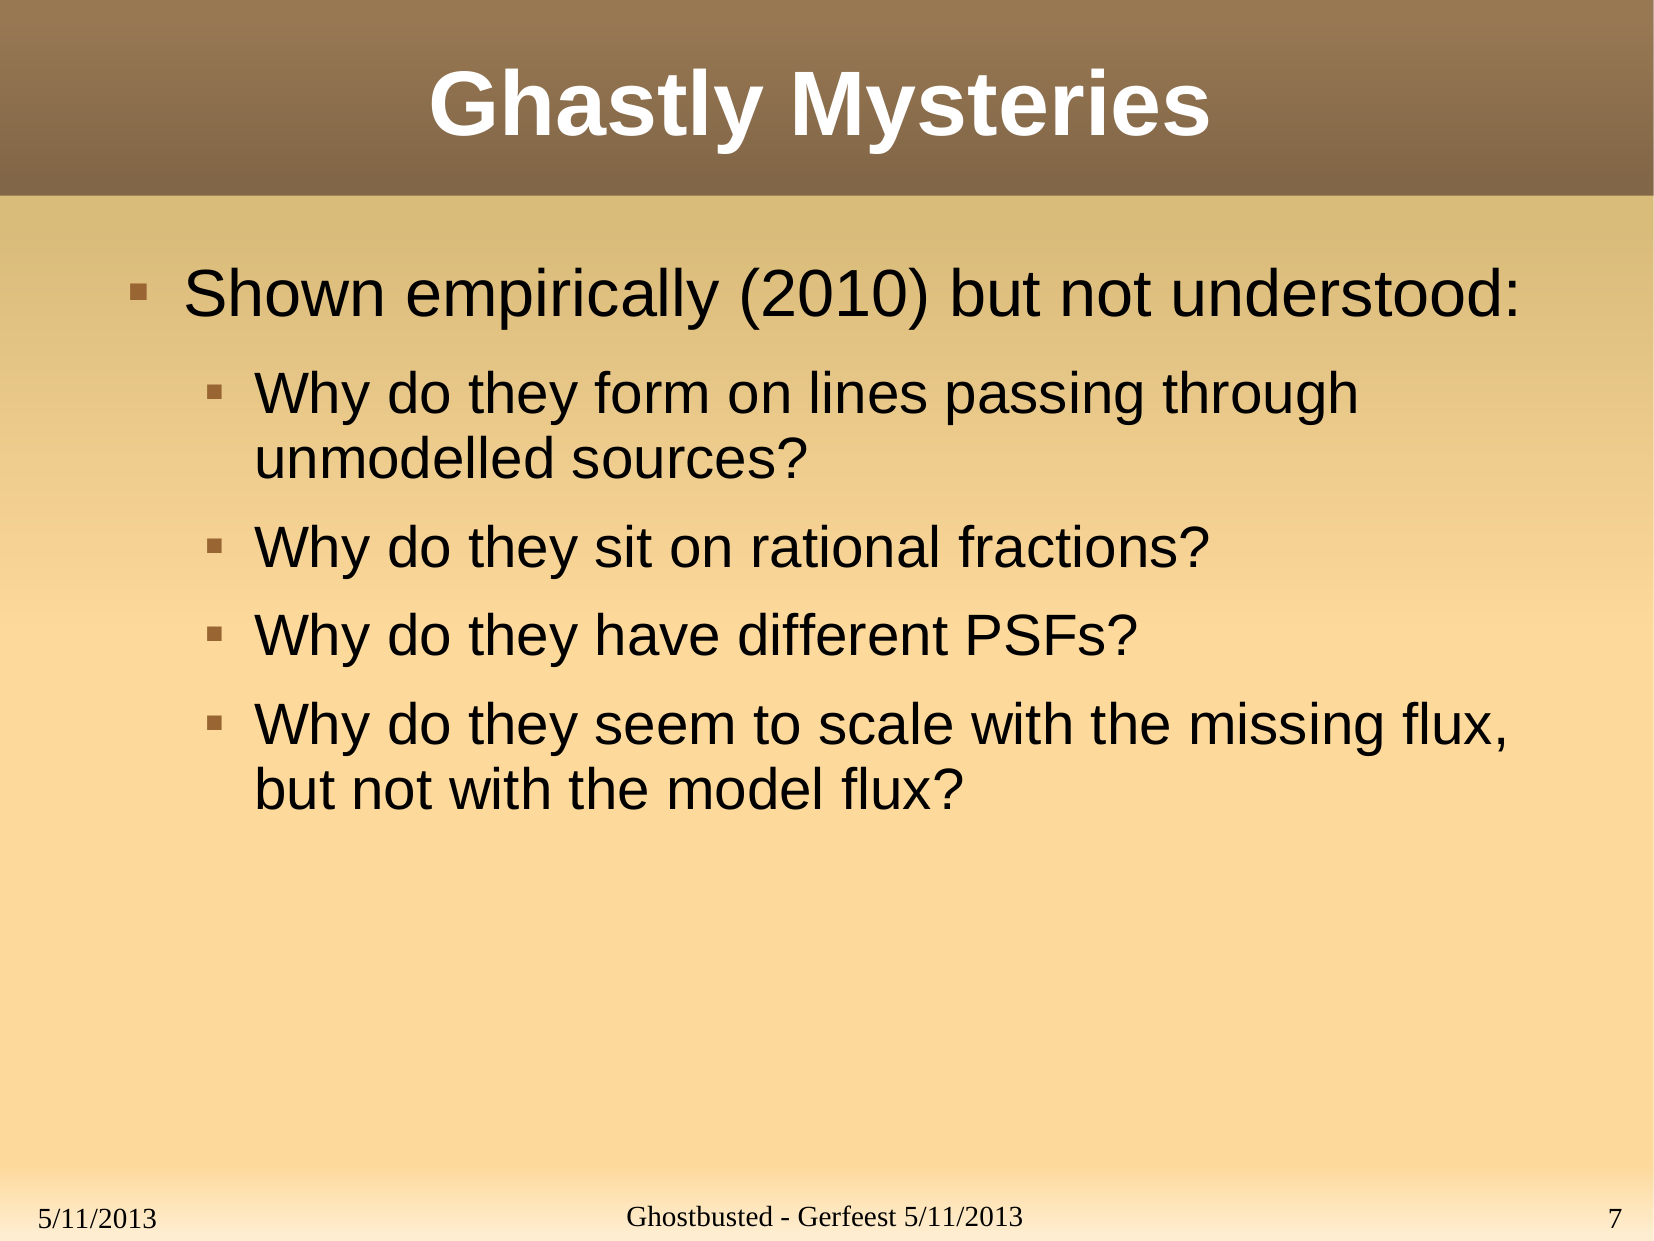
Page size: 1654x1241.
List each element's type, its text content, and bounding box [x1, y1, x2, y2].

picture [0, 0, 1654, 1241]
title Ghastly Mysteries [76, 0, 1565, 208]
list Shown empirically (2010) but not understood: Why do they form on lines passing through unmodelled sources? Why do they sit on rational fractions? Why do they have different PSFs? Why do they seem to scale with the missing flux, but not with the model flux? [112, 256, 1601, 1075]
